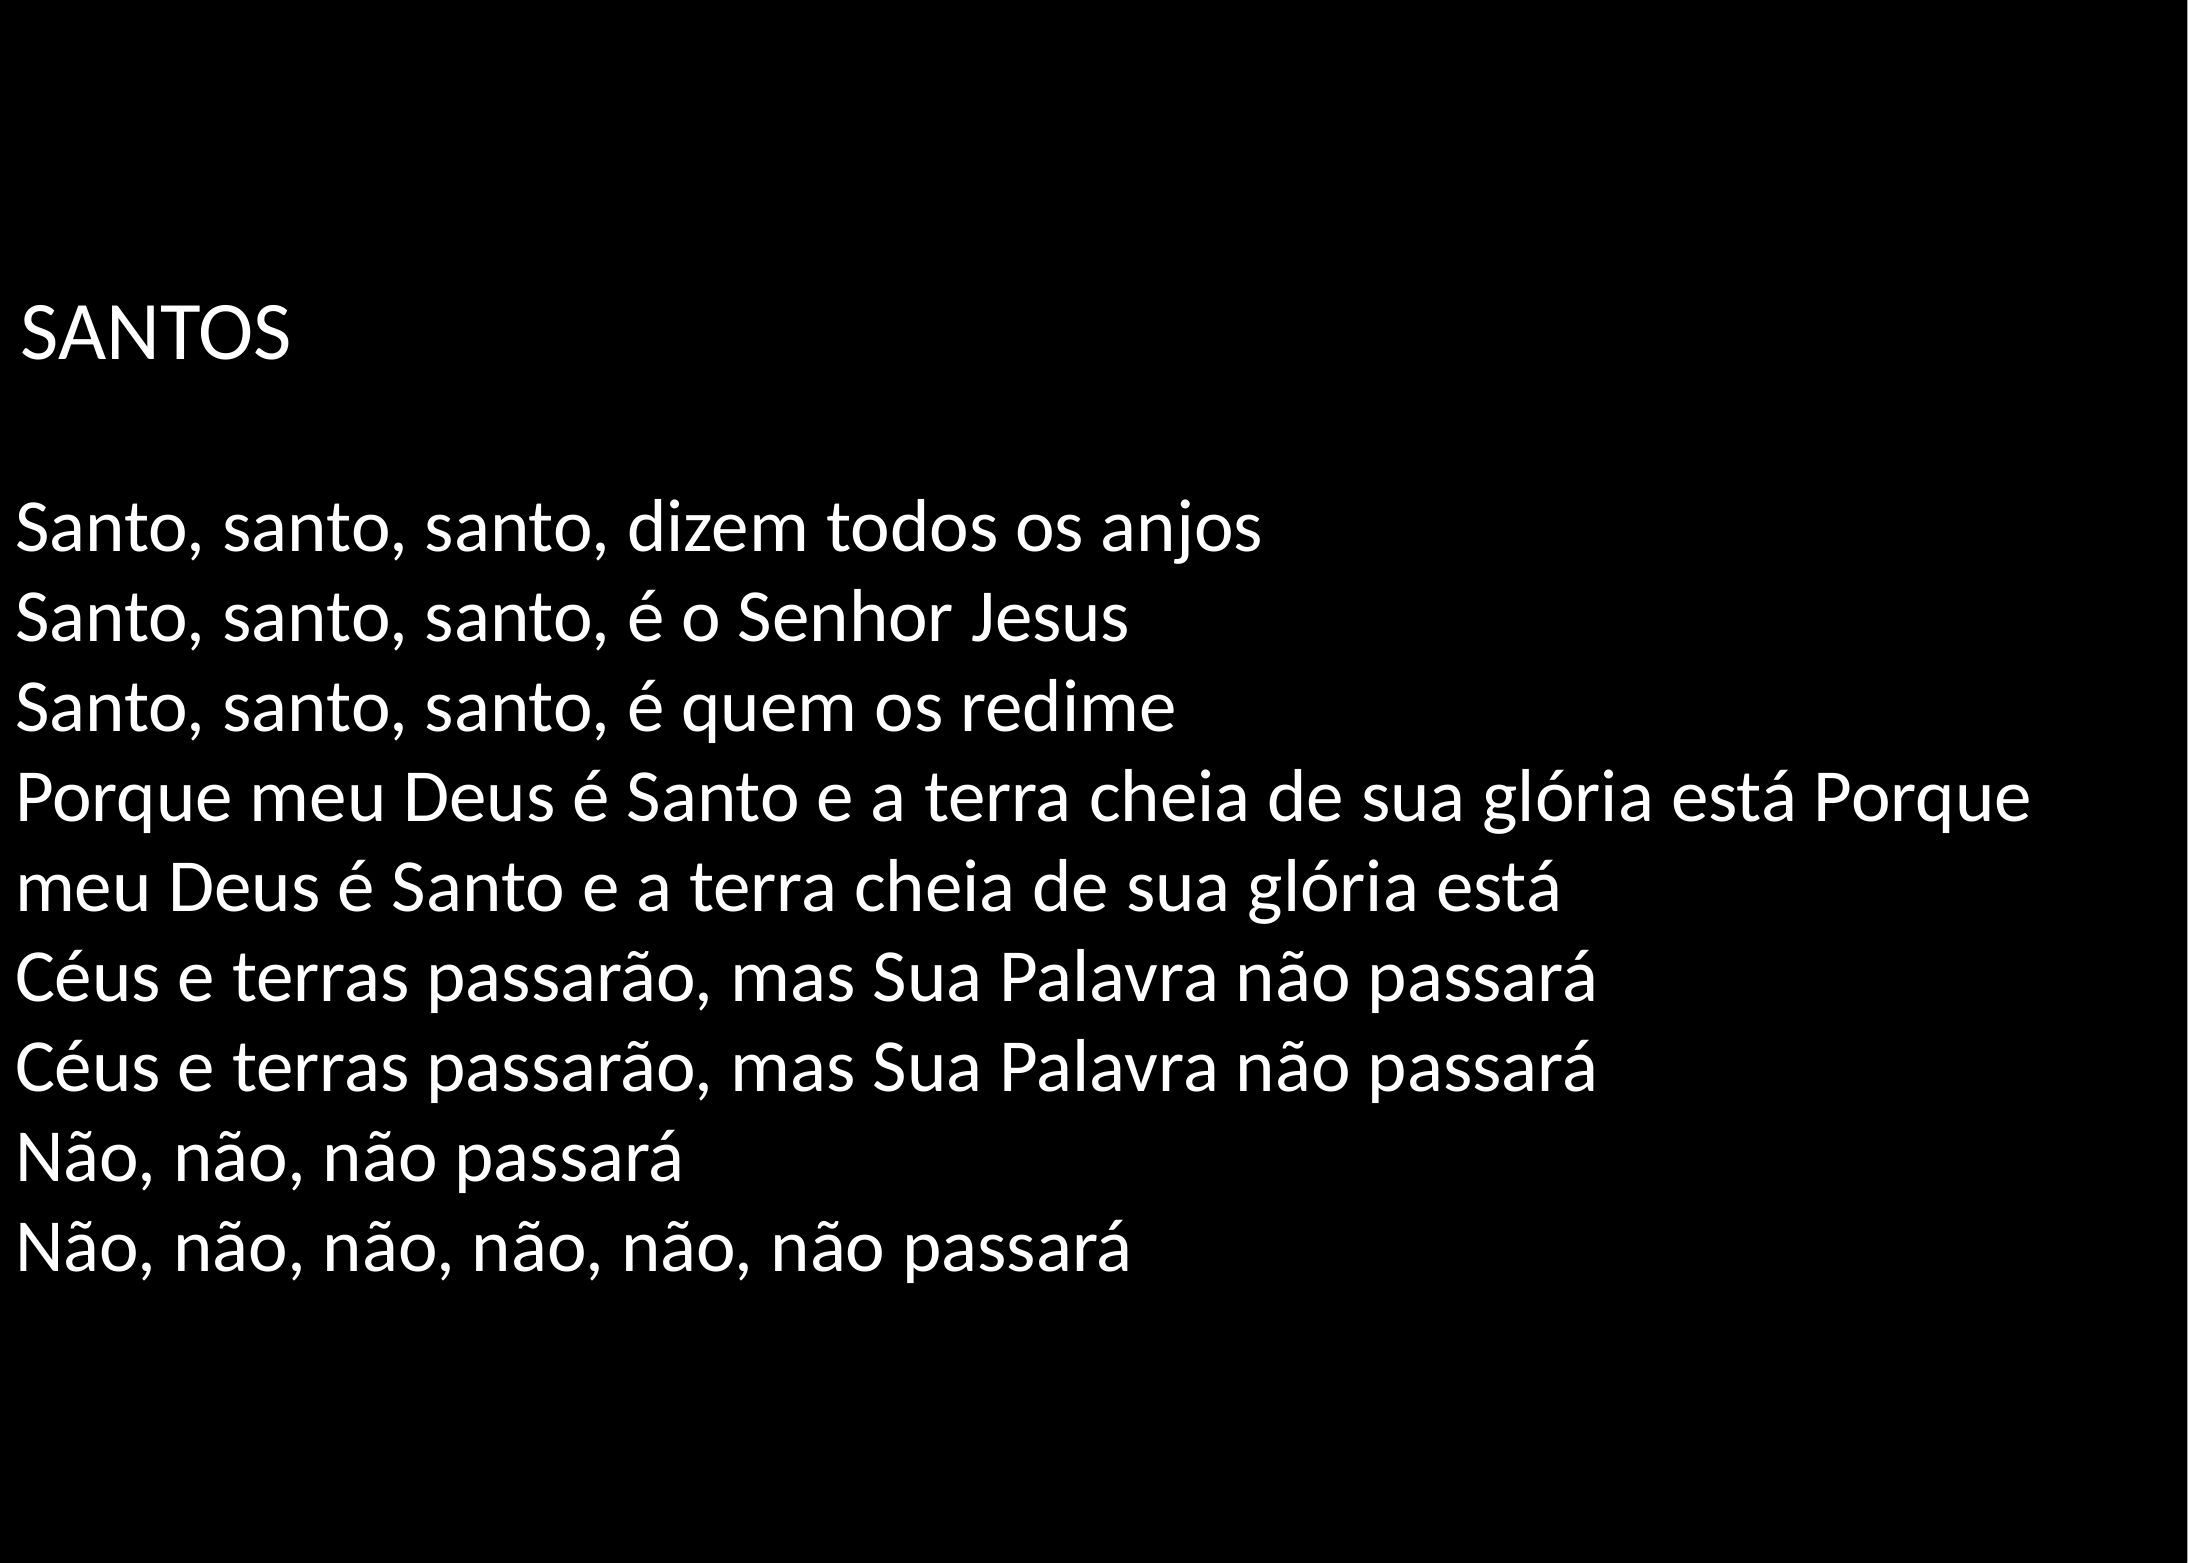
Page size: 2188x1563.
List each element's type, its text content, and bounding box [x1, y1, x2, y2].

title SANTOS Santo, santo, santo, dizem todos os anjos Santo, santo, santo, é o Senhor Jesus Santo, santo, santo, é quem os redime Porque meu Deus é Santo e a terra cheia de sua glória está Porque meu Deus é Santo e a terra cheia de sua glória está Céus e terras passarão, mas Sua Palavra não passará Céus e terras passarão, mas Sua Palavra não passará Não, não, não passará Não, não, não, não, não, não passará [0, 0, 2188, 1563]
